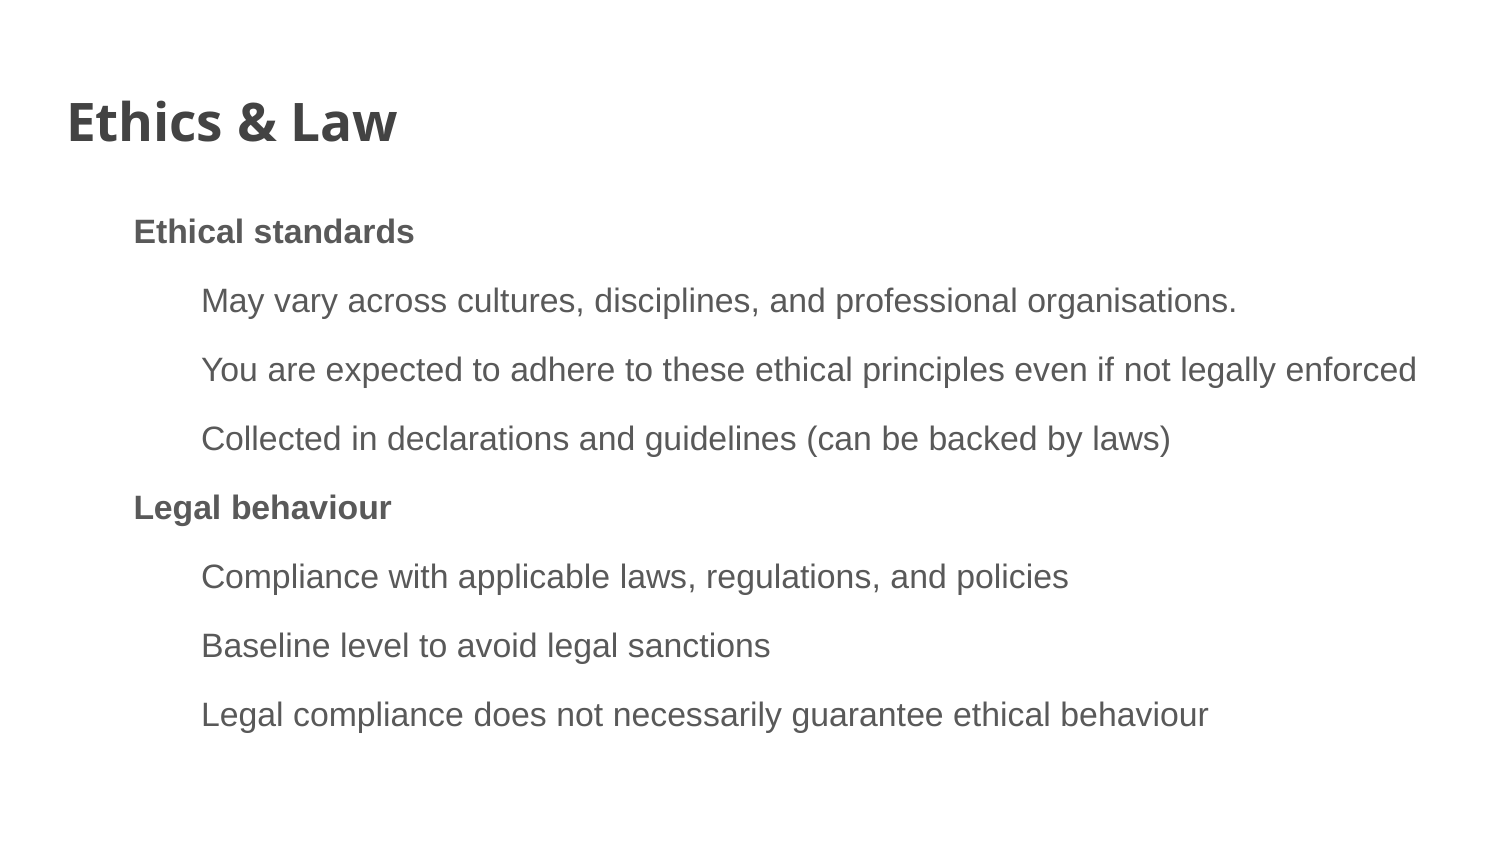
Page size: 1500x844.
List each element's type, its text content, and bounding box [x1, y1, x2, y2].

title Ethics & Law [51, 72, 1449, 167]
list Ethical standards May vary across cultures, disciplines, and professional organisations. You are expected to adhere to these ethical principles even if not legally enforced Collected in declarations and guidelines (can be backed by laws) Legal behaviour Compliance with applicable laws, regulations, and policies Baseline level to avoid legal sanctions Legal compliance does not necessarily guarantee ethical behaviour [51, 189, 1449, 750]
